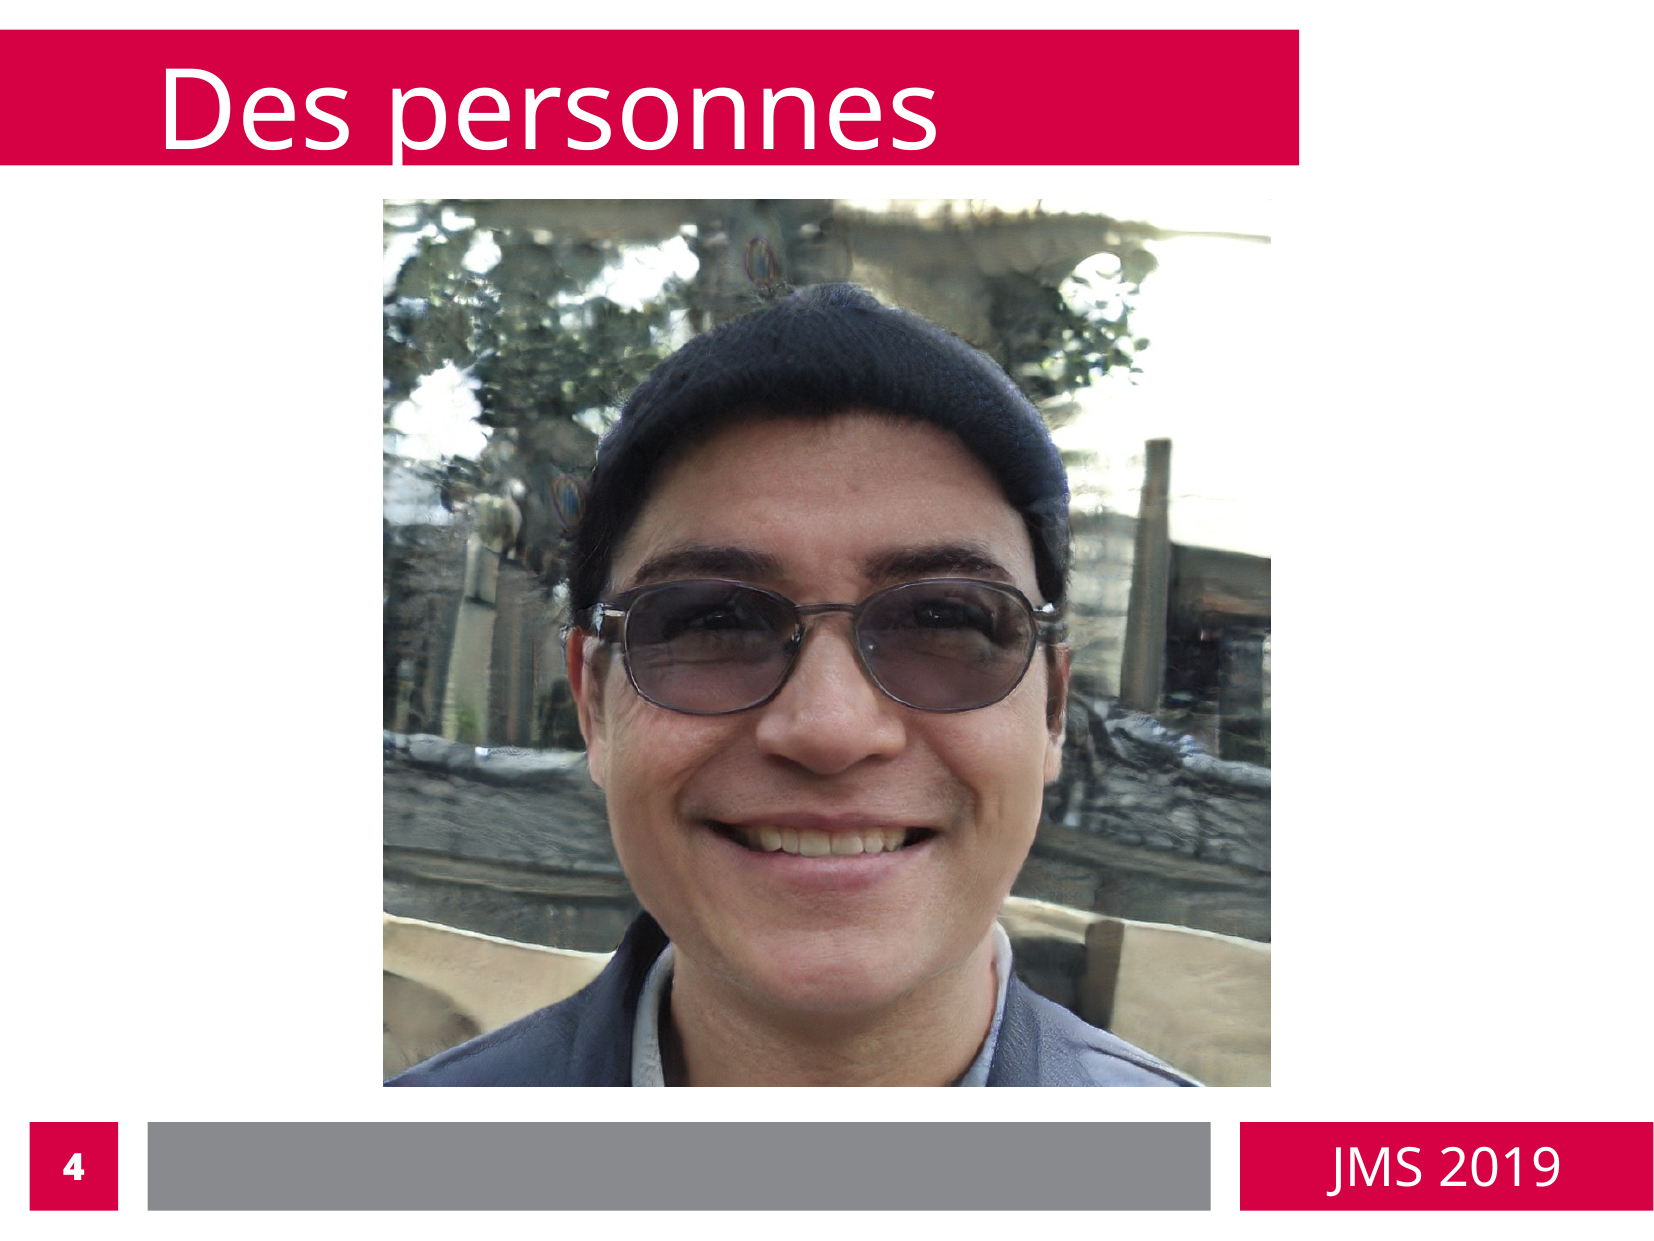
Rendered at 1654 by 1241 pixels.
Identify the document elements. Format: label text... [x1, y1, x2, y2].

picture [383, 199, 1271, 1087]
title Des personnes [0, 29, 1229, 178]
